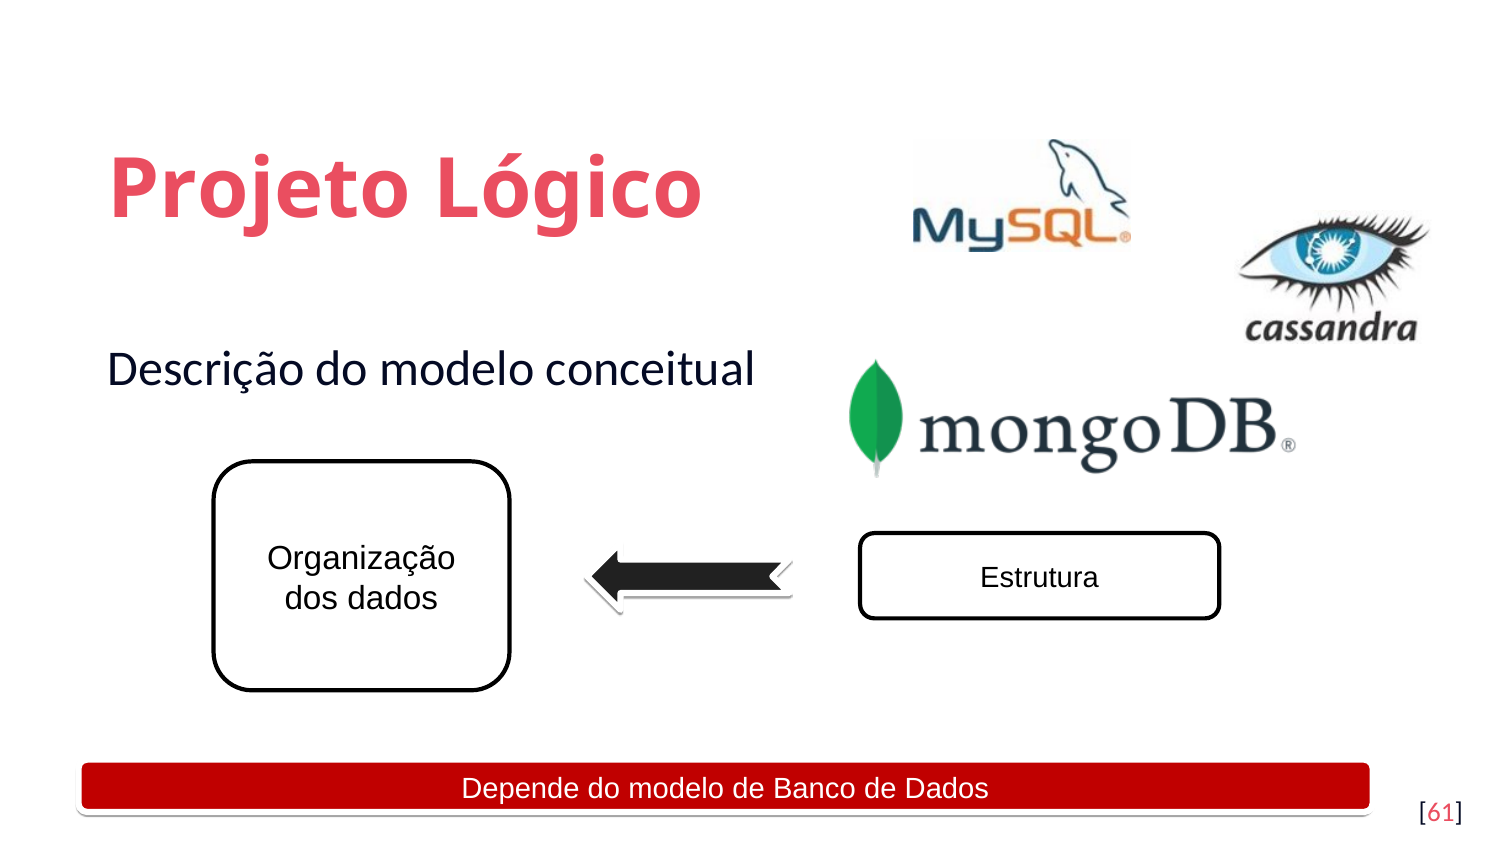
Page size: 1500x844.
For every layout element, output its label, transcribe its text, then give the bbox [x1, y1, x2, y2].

slide_number [61] [1403, 779, 1494, 844]
text_box Estrutura [860, 533, 1220, 619]
picture [847, 357, 1298, 479]
text_box Projeto Lógico [92, 104, 1408, 243]
text_box Descrição do modelo conceitual [92, 243, 1408, 749]
text_box [587, 542, 790, 610]
picture [1234, 210, 1434, 344]
picture [913, 139, 1131, 252]
text_box Depende do modelo de Banco de Dados [78, 759, 1373, 813]
text_box Organização dos dados [213, 461, 510, 691]
